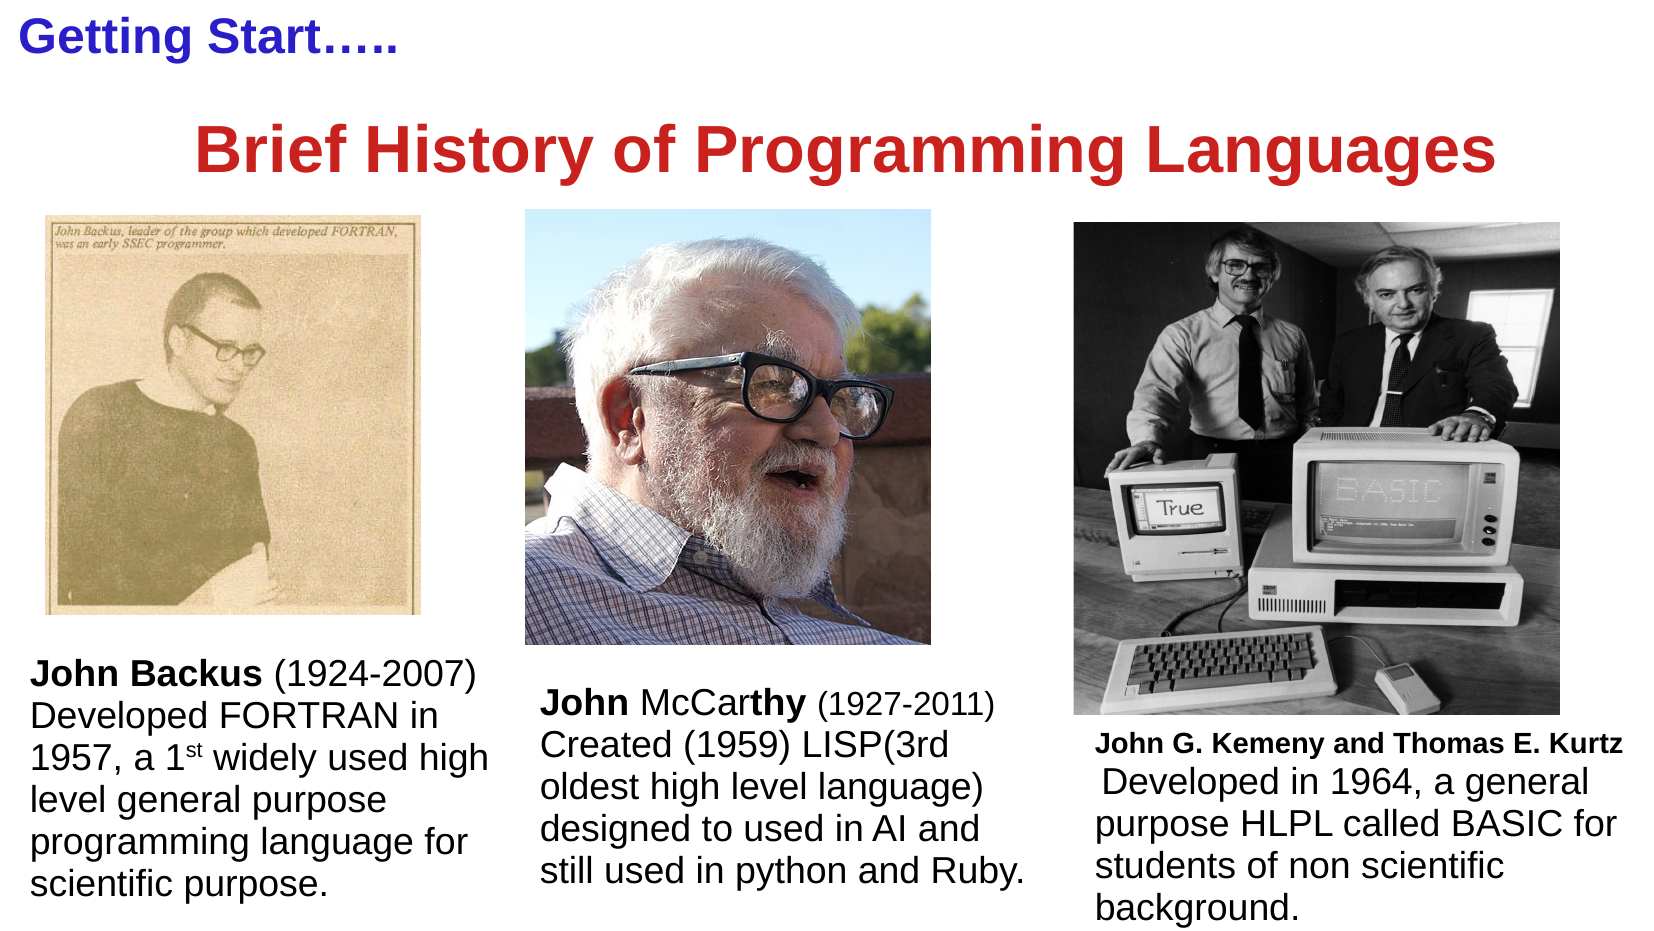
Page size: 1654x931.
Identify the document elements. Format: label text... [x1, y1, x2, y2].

text_box John Backus (1924-2007) Developed FORTRAN in 1957, a 1st widely used high level general purpose programming language for scientific purpose. [15, 645, 511, 914]
picture [1073, 222, 1561, 715]
picture [45, 215, 421, 616]
text_box Getting Start….. [0, 1, 419, 72]
text_box John McCarthy (1927-2011) Created (1959) LISP(3rd oldest high level language) designed to used in AI and still used in python and Ruby. [525, 673, 1051, 899]
text_box Brief History of Programming Languages [180, 105, 1531, 269]
text_box John G. Kemeny and Thomas E. Kurtz Developed in 1964, a general purpose HLPL called BASIC for students of non scientific background. [1080, 720, 1654, 931]
picture [525, 209, 931, 646]
